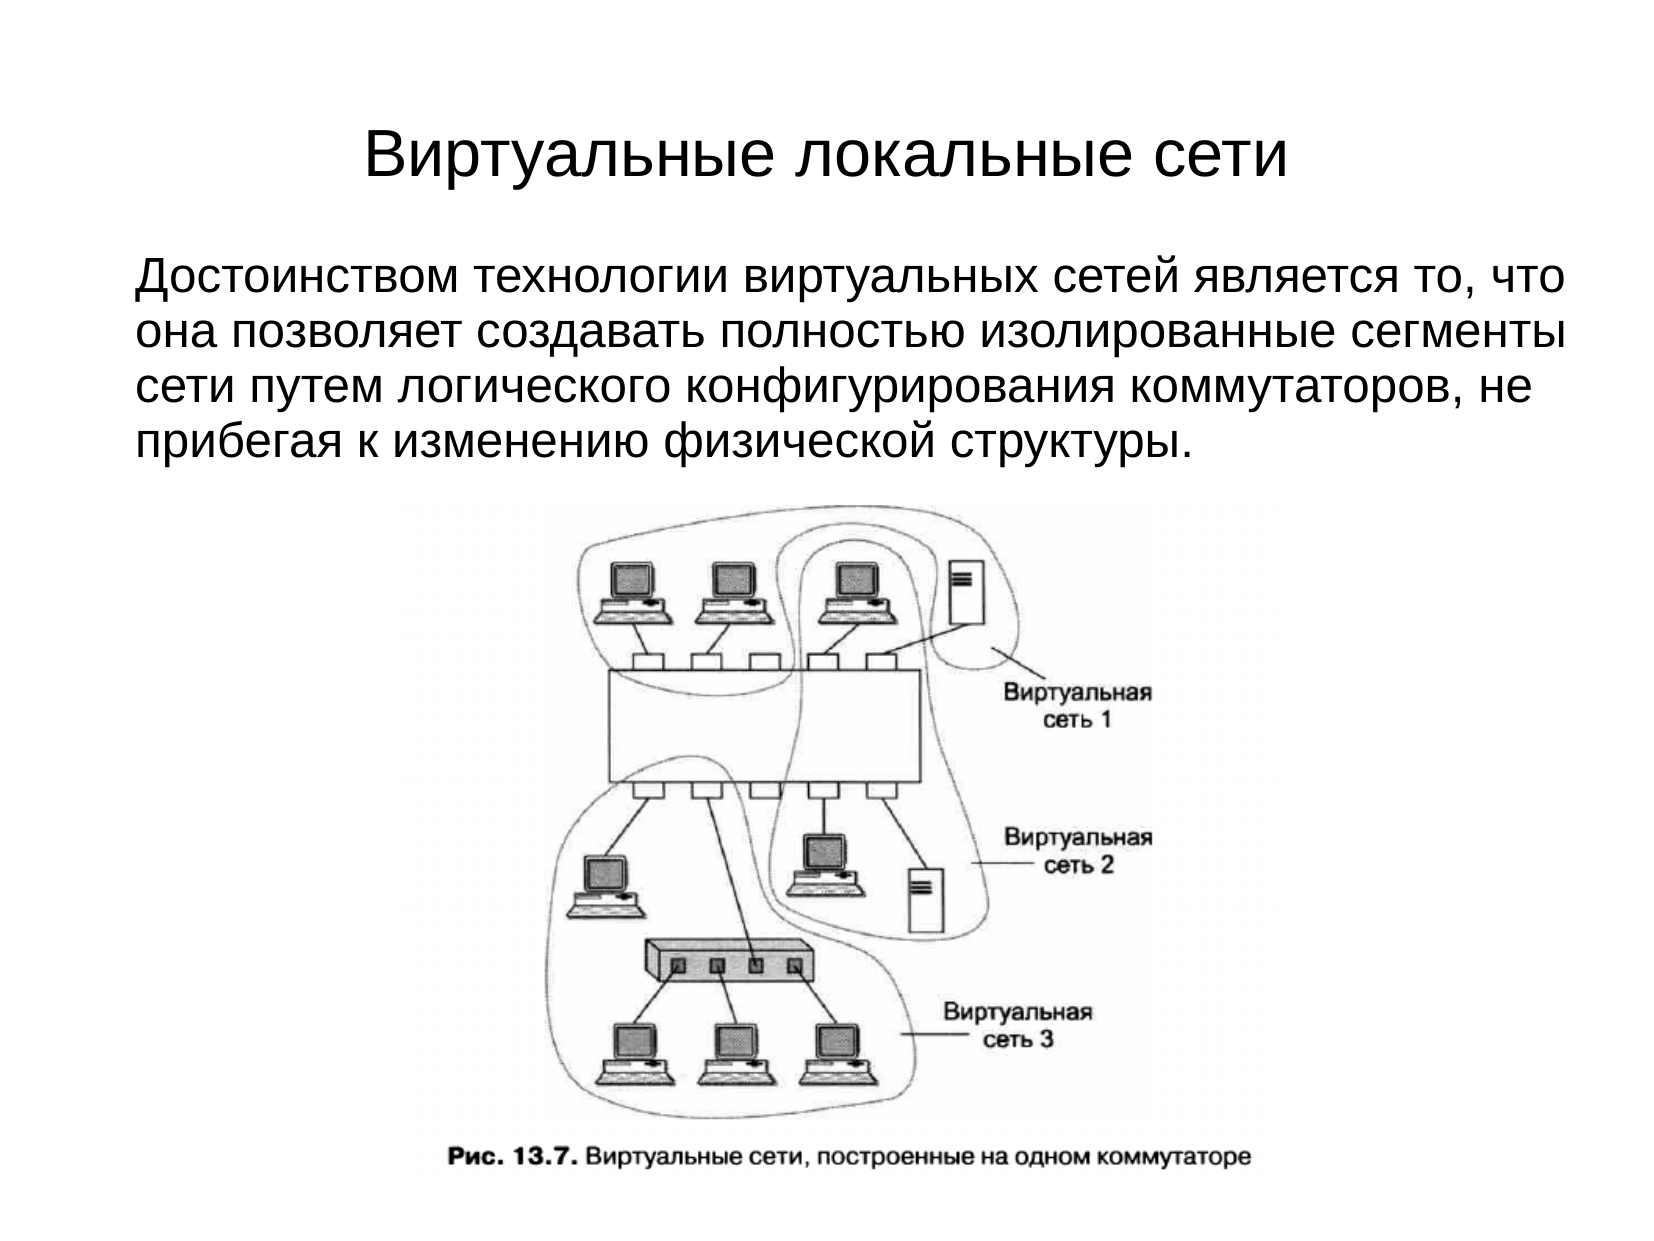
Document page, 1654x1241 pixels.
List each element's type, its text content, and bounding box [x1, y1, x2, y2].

list Достоинством технологии виртуальных сетей является то, что она позволяет создавать полностью изолированные сегменты сети путем логического конфигурирования коммутаторов, не прибегая к изменению физической структуры. [82, 248, 1571, 508]
picture [395, 493, 1279, 1182]
title Виртуальные локальные сети [82, 49, 1571, 248]
